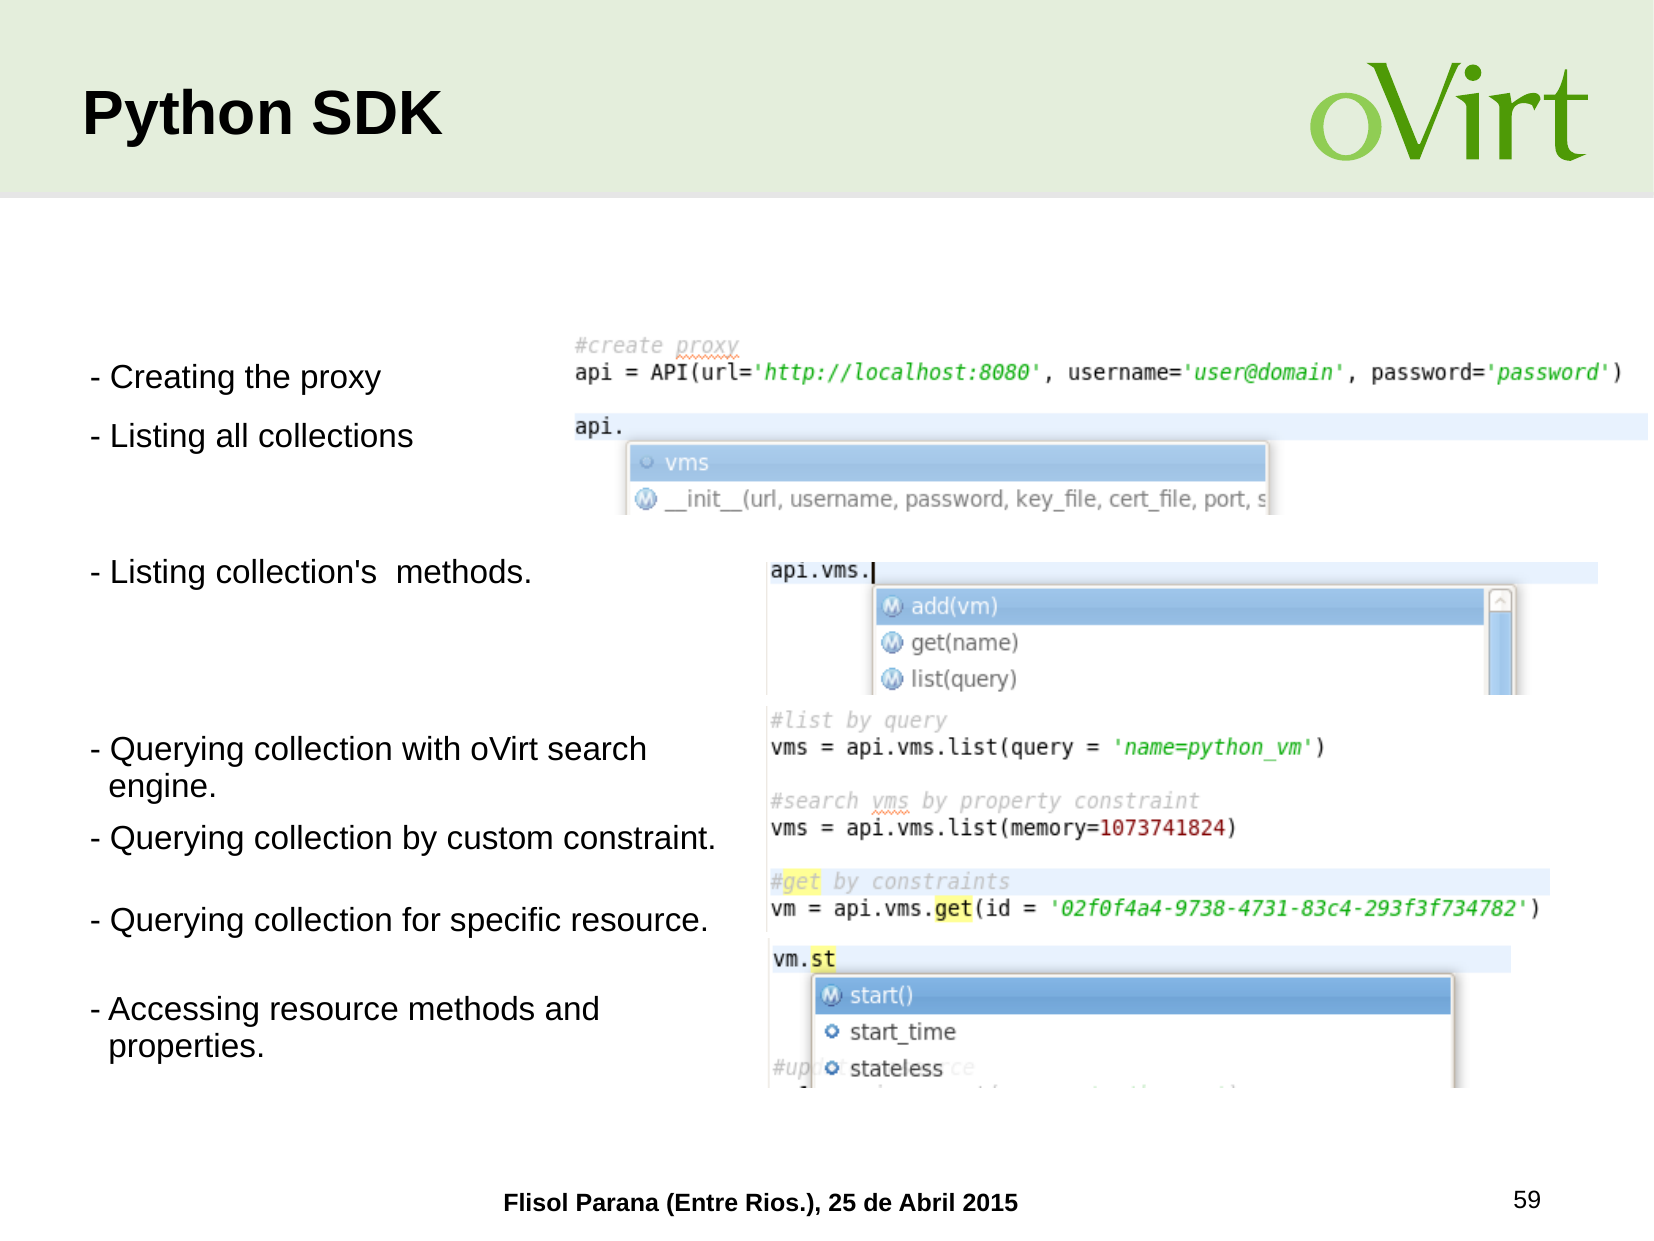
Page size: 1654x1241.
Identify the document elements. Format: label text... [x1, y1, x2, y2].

text_box - Accessing resource methods and properties. [75, 983, 751, 1072]
text_box - Creating the proxy [75, 351, 526, 404]
title [82, 37, 1571, 225]
picture [762, 938, 1511, 1088]
picture [766, 562, 1598, 695]
text_box - Querying collection for specific resource. [75, 894, 751, 947]
text_box - Querying collection by custom constraint. [75, 811, 751, 864]
picture [766, 706, 1550, 933]
text_box - Listing collection's methods. [75, 546, 638, 598]
text_box - Querying collection with oVirt search engine. [75, 723, 788, 813]
picture [572, 331, 1648, 515]
text_box - Listing all collections [75, 410, 526, 463]
